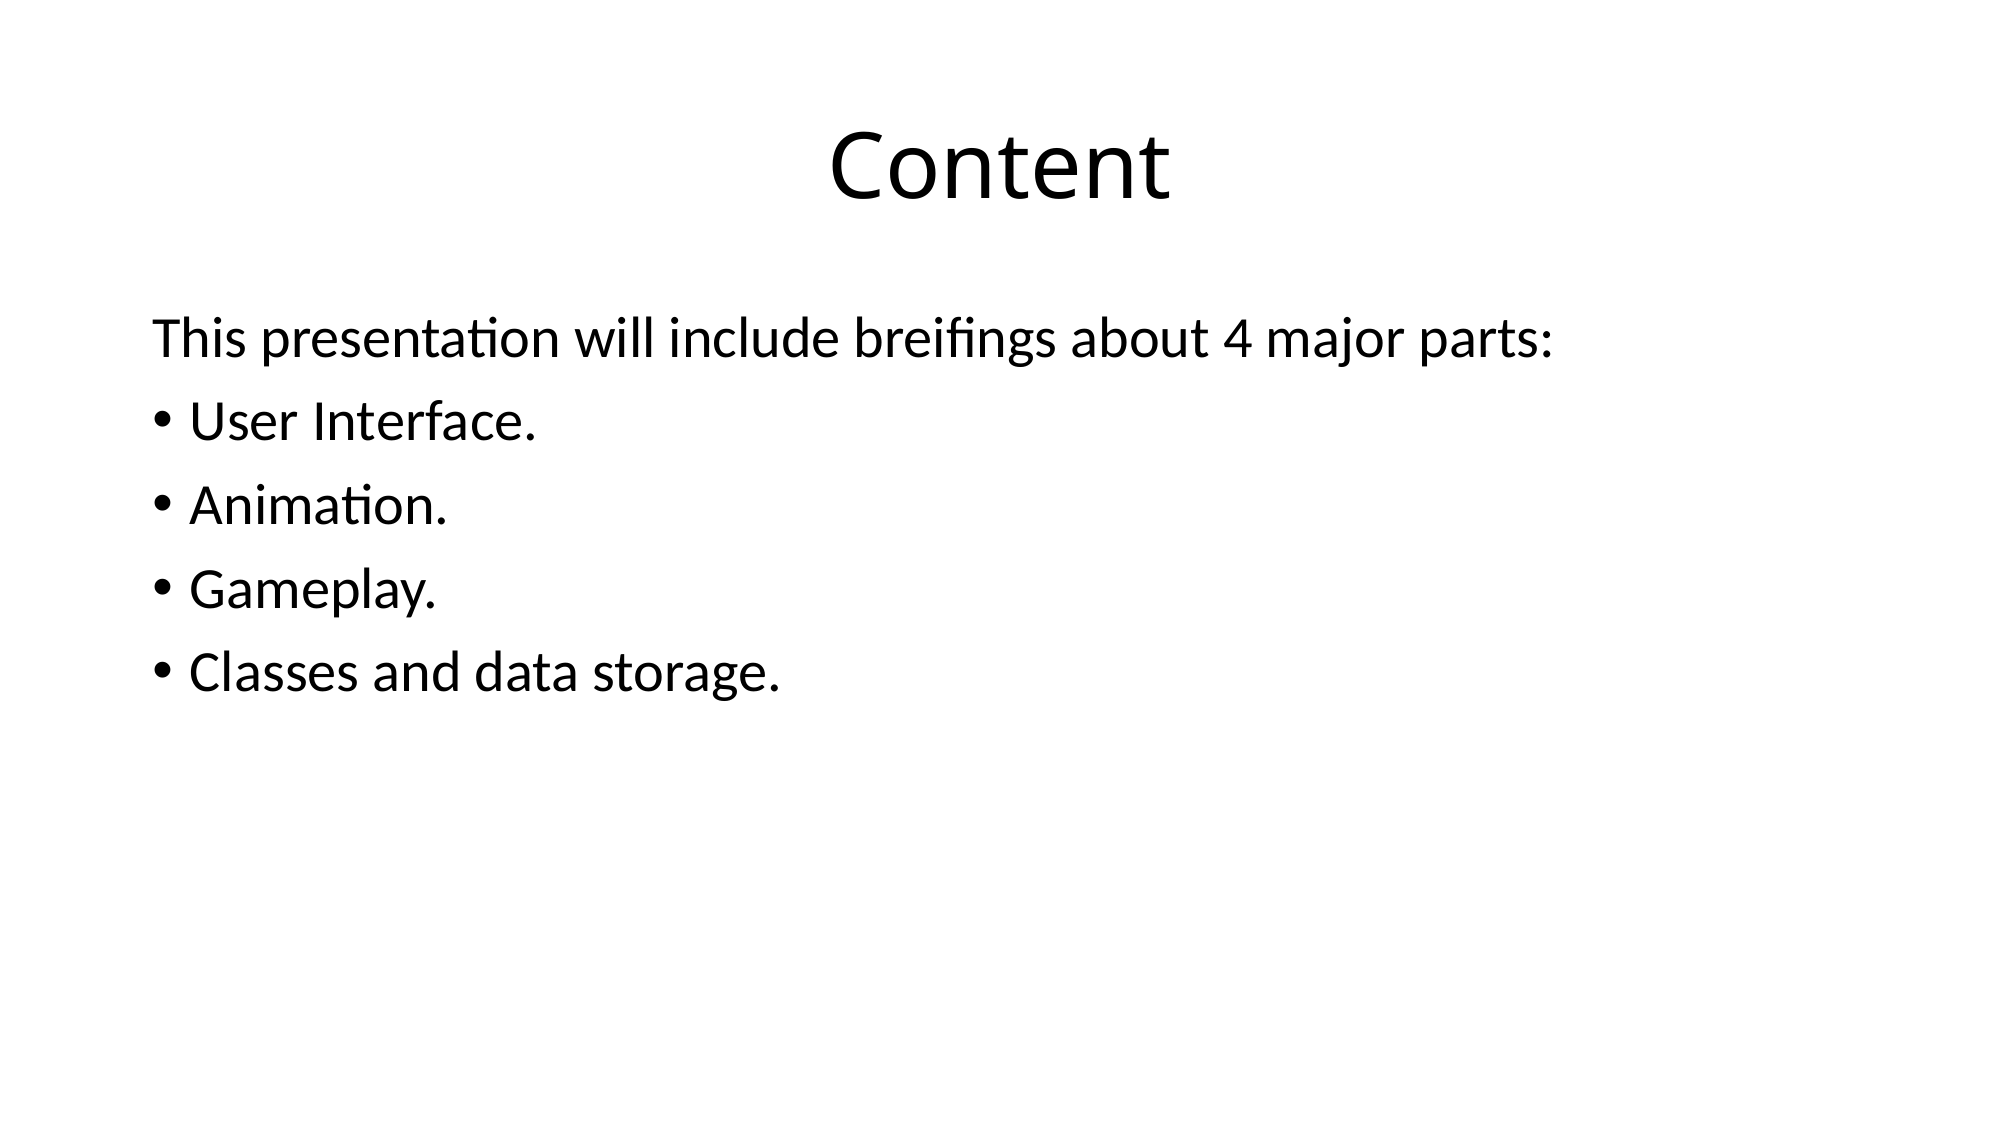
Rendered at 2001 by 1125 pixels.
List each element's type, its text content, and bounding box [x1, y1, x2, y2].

title Content [137, 59, 1863, 278]
list This presentation will include breifings about 4 major parts: User Interface. Animation. Gameplay. Classes and data storage. [137, 299, 1863, 1014]
